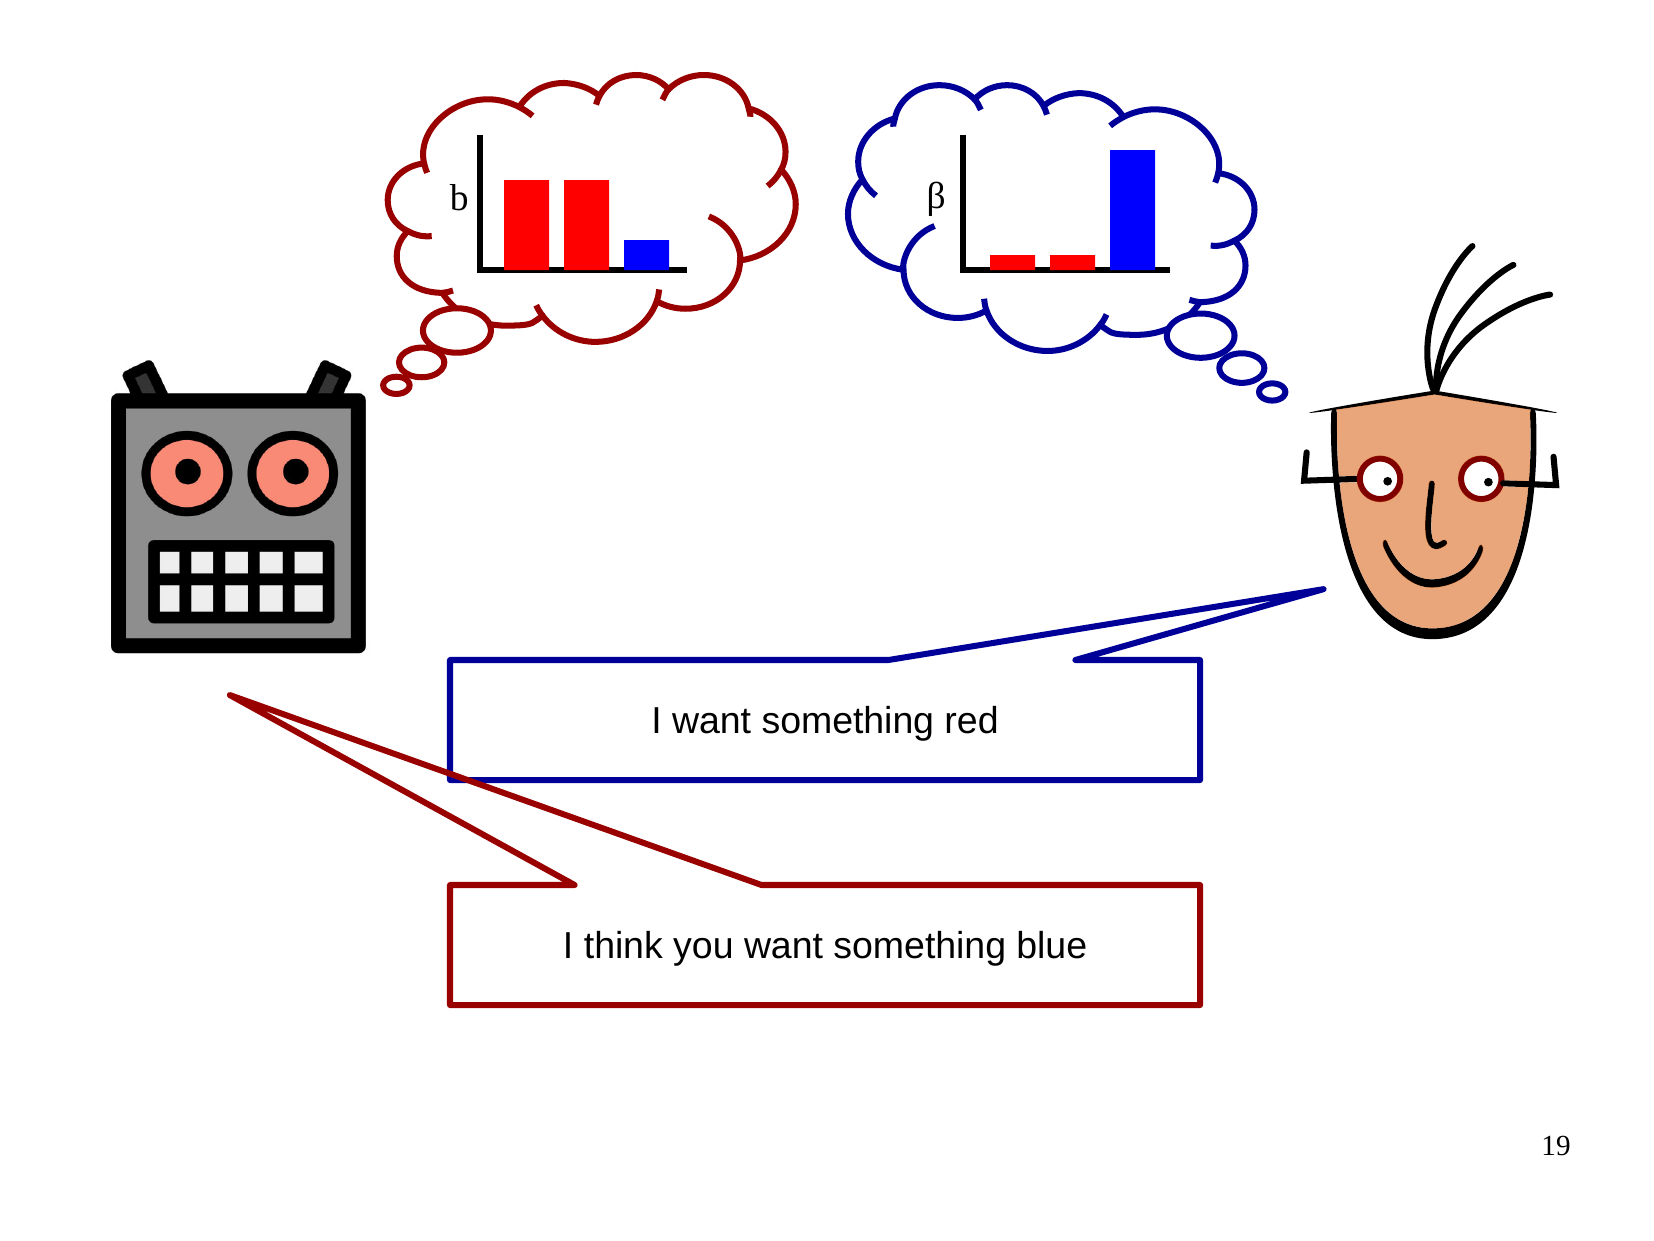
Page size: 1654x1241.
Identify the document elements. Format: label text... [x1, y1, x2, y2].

text_box β [911, 167, 967, 238]
text_box [847, 85, 1255, 358]
text_box b [435, 169, 490, 241]
text_box [1219, 353, 1265, 383]
text_box [383, 376, 410, 394]
text_box [1259, 383, 1286, 401]
text_box [387, 75, 796, 353]
text_box I think you want something blue [229, 695, 1201, 1006]
text_box I want something red [450, 589, 1324, 781]
text_box [398, 347, 445, 378]
picture [86, 359, 391, 665]
picture [1297, 240, 1563, 643]
